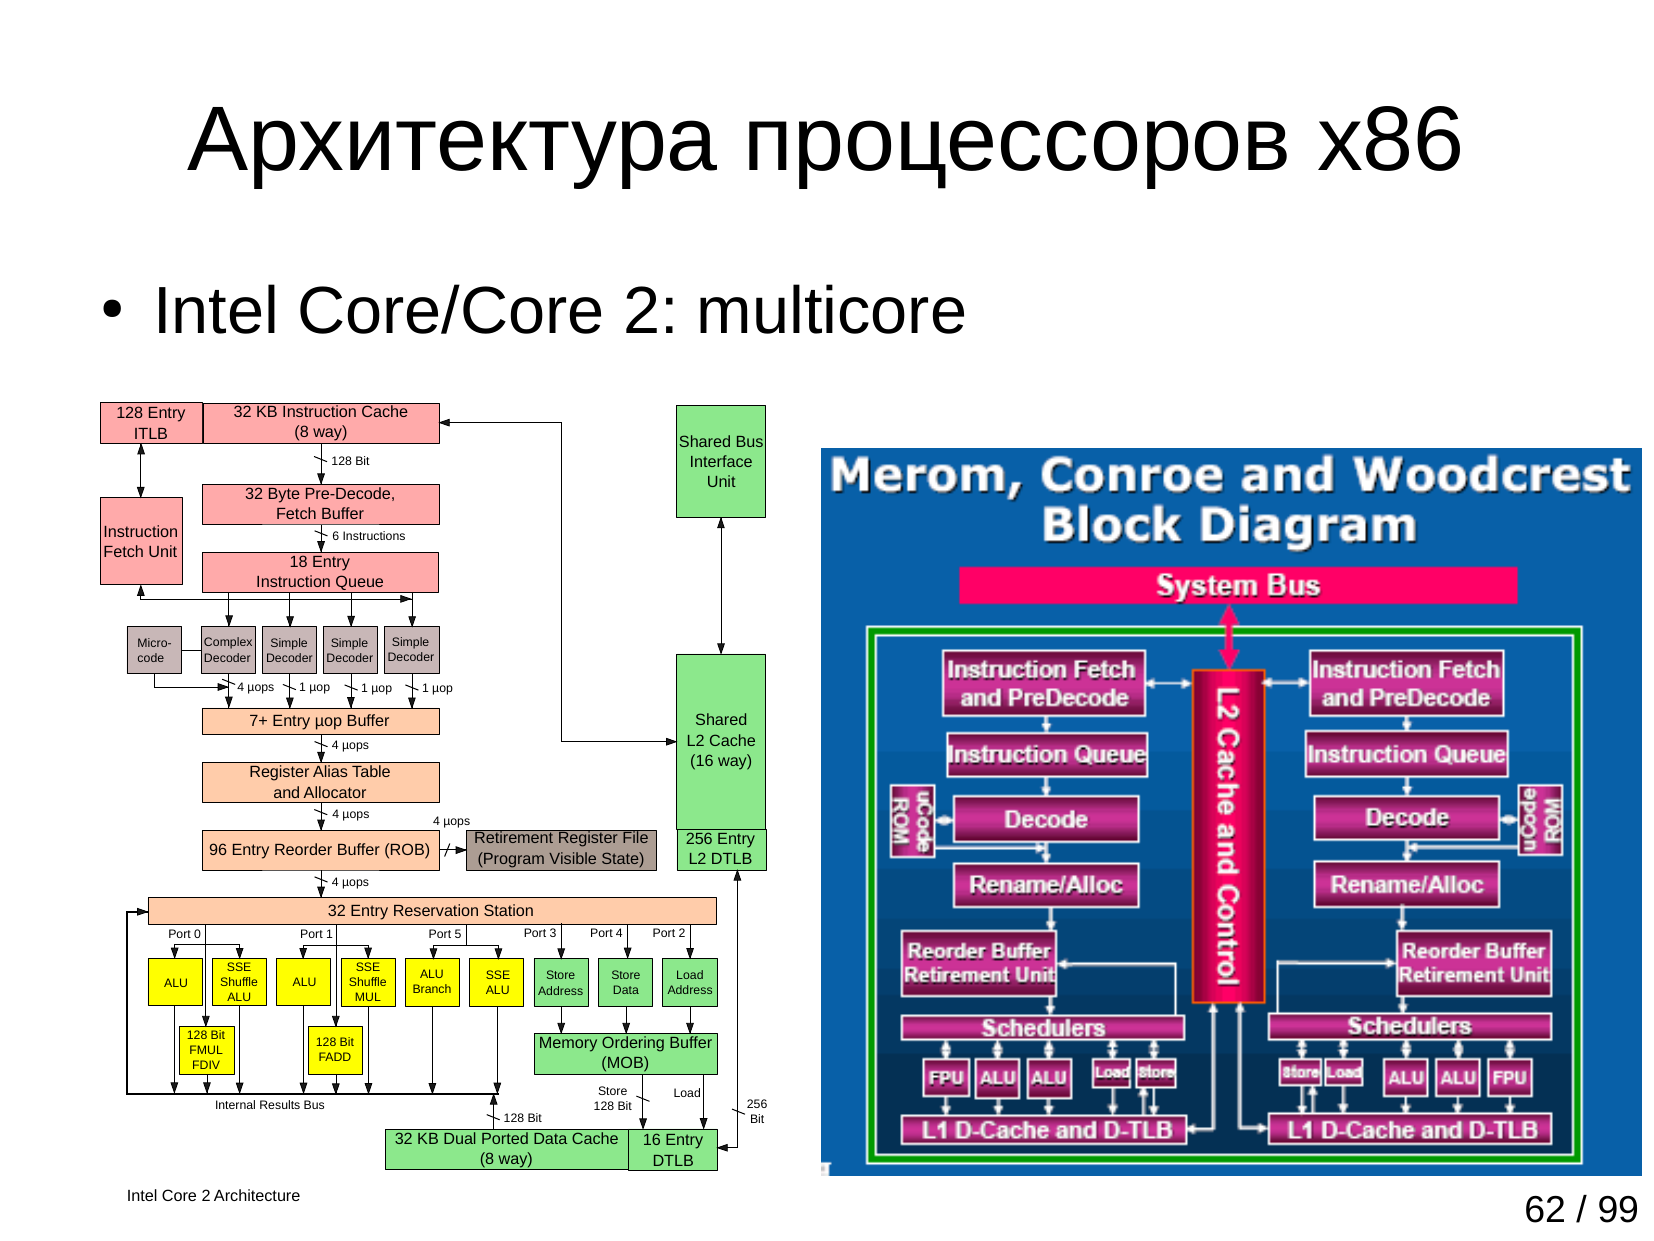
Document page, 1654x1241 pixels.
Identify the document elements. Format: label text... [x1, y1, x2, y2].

picture [821, 448, 1642, 1177]
list Intel Core/Core 2: multicore [82, 272, 1571, 993]
picture [59, 389, 774, 1217]
title Архитектура процессоров x86 [82, 35, 1571, 243]
text_box <number> / 99 [1380, 1181, 1654, 1238]
